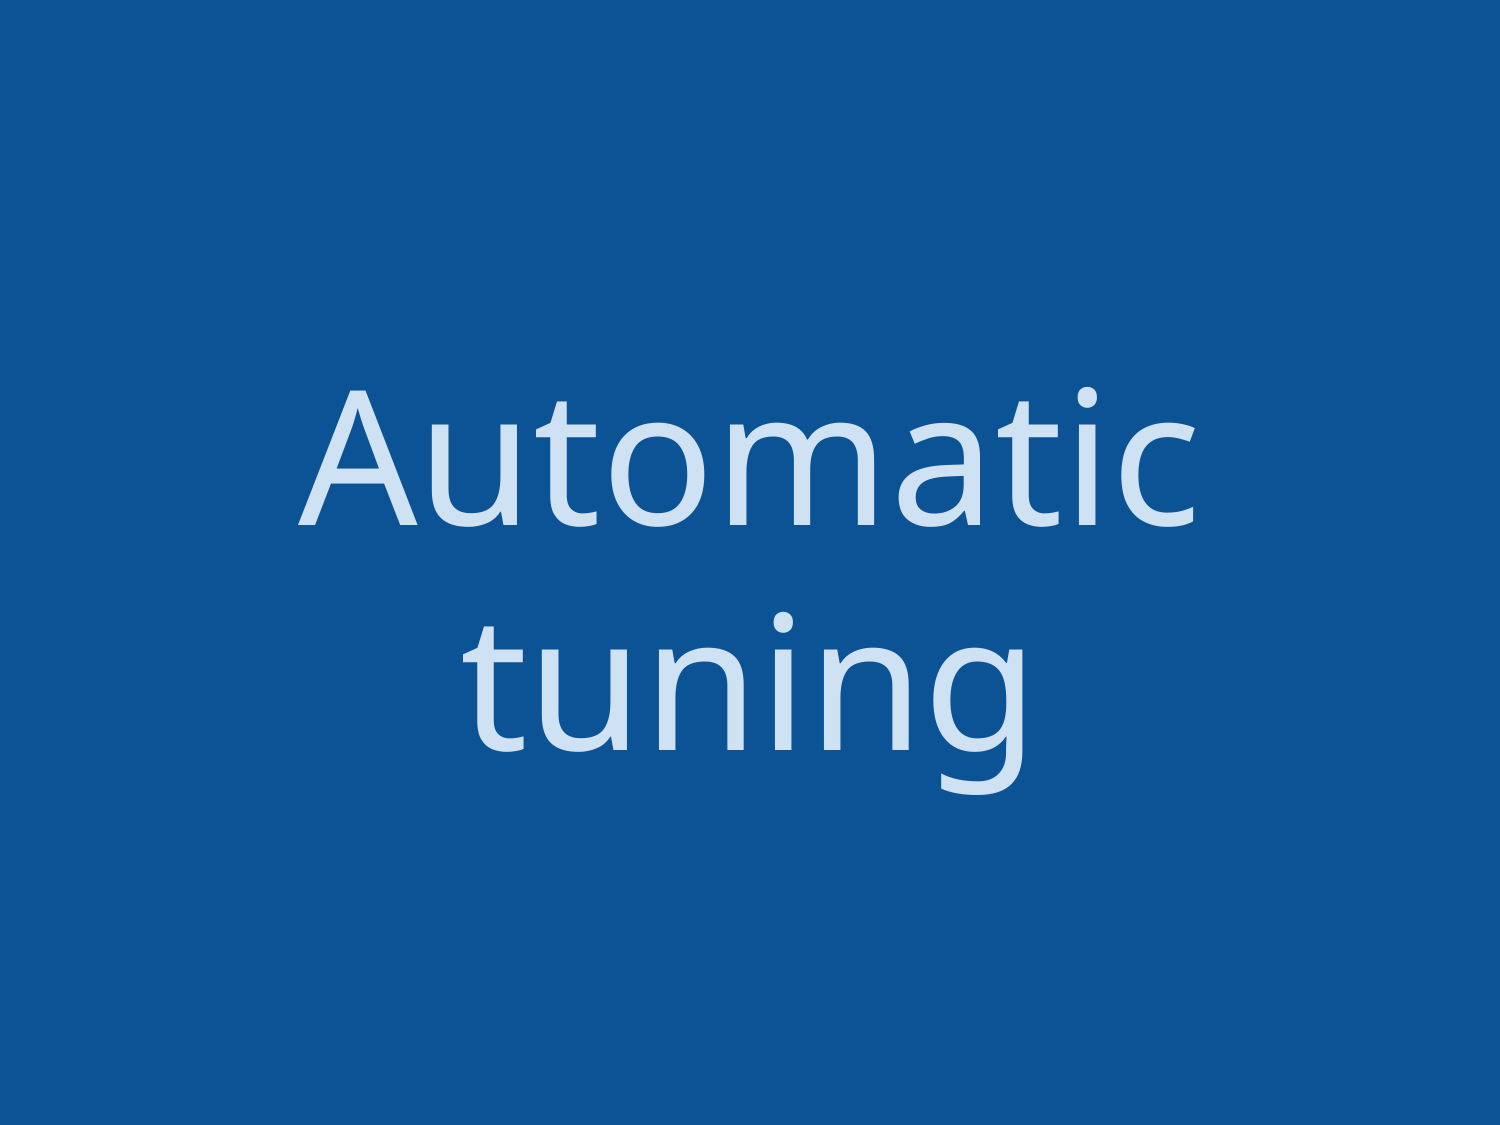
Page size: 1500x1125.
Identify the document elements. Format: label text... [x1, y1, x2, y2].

title Automatic tuning [51, 470, 1449, 655]
